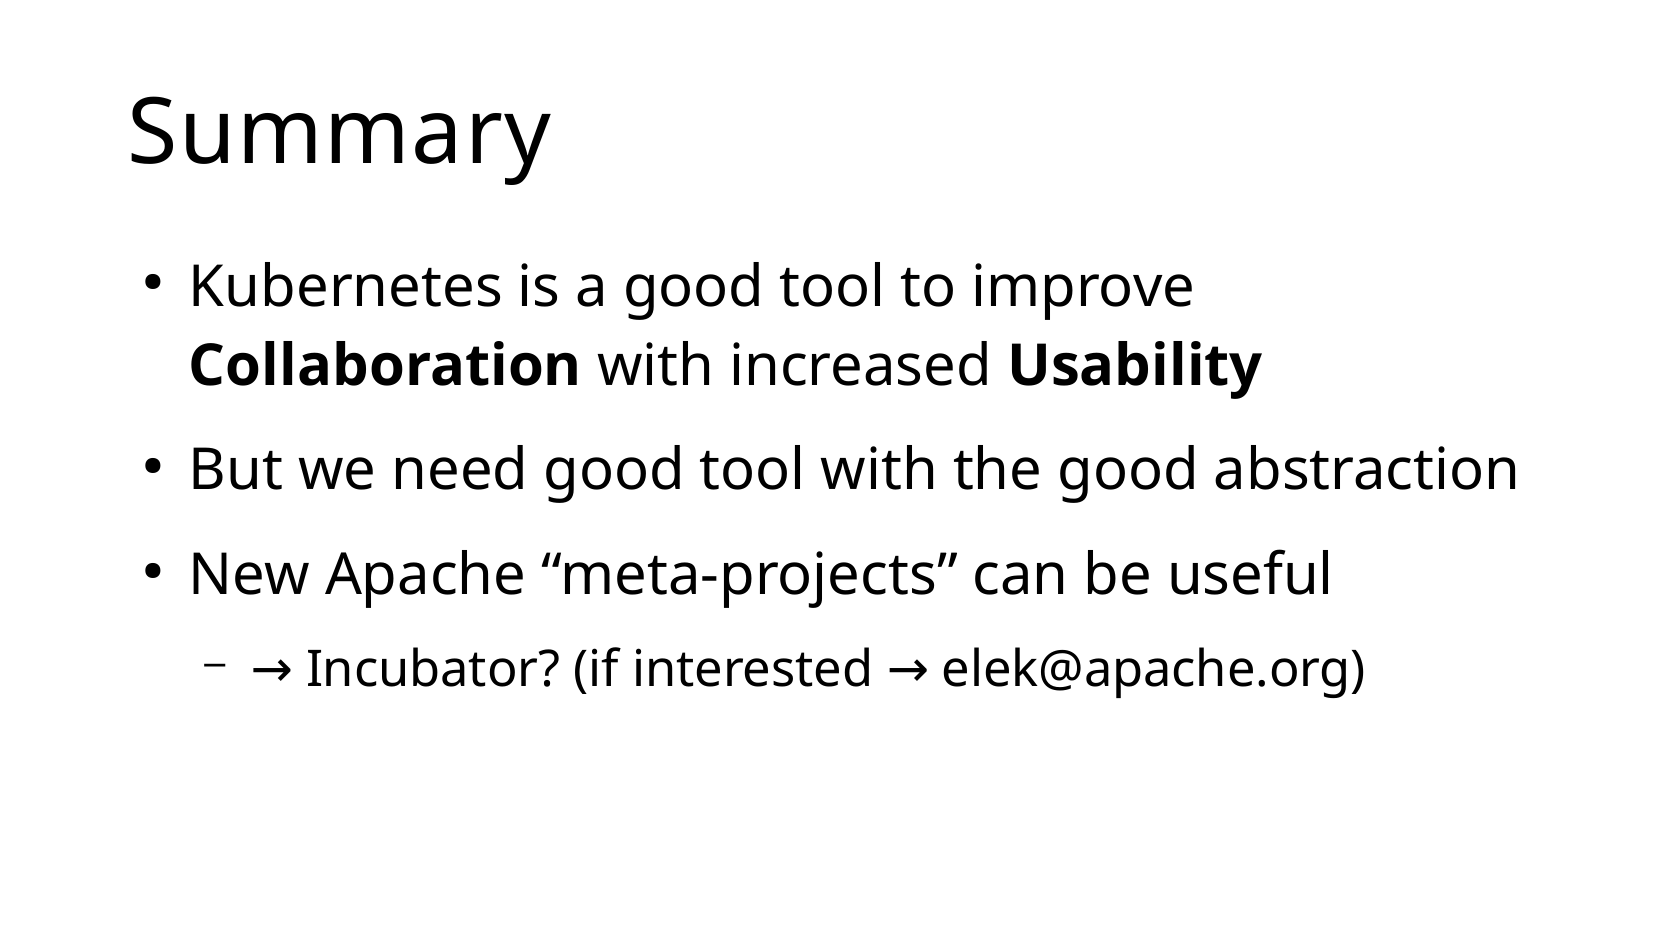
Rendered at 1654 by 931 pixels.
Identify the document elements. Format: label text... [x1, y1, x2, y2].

title Summary [127, 69, 1654, 187]
list Kubernetes is a good tool to improve Collaboration with increased Usability But we need good tool with the good abstraction New Apache “meta-projects” can be useful → Incubator? (if interested → elek@apache.org) [127, 244, 1527, 784]
